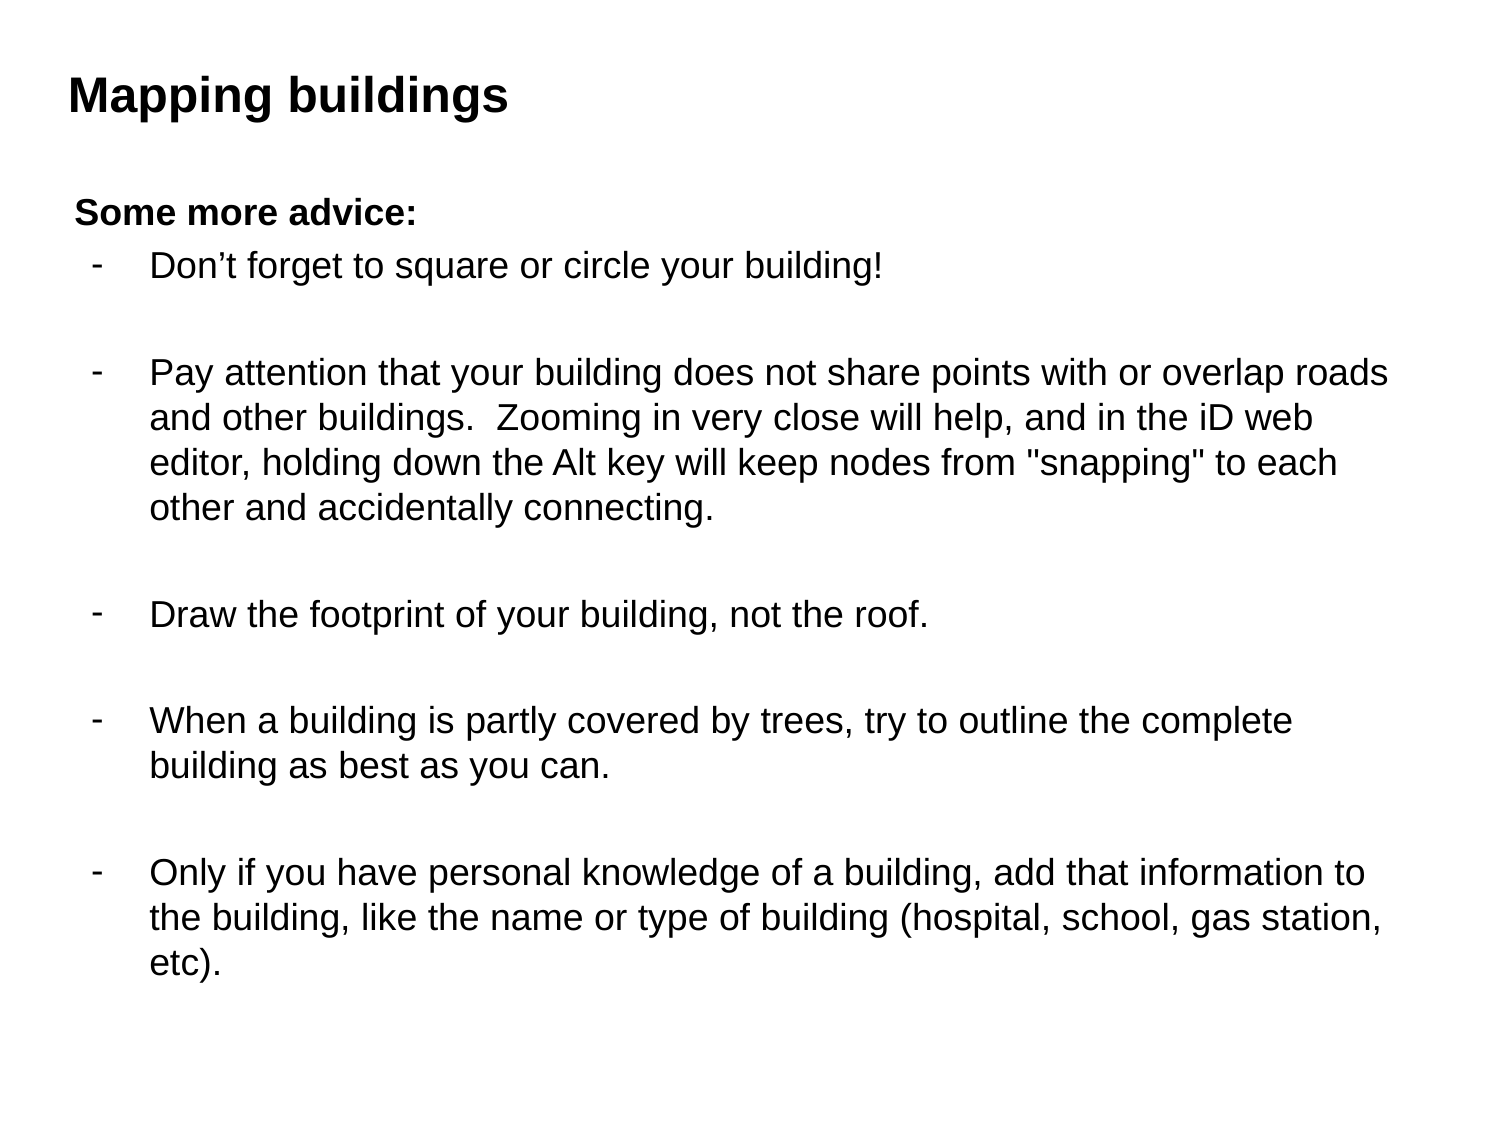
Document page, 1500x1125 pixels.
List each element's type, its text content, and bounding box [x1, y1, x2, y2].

text_box Mapping buildings [53, 54, 1459, 131]
list Some more advice: Don’t forget to square or circle your building! Pay attention that your building does not share points with or overlap roads and other buildings. Zooming in very close will help, and in the iD web editor, holding down the Alt key will keep nodes from "snapping" to each other and accidentally connecting. Draw the footprint of your building, not the roof. When a building is partly covered by trees, try to outline the complete building as best as you can. Only if you have personal knowledge of a building, add that information to the building, like the name or type of building (hospital, school, gas station, etc). [59, 180, 1410, 1111]
